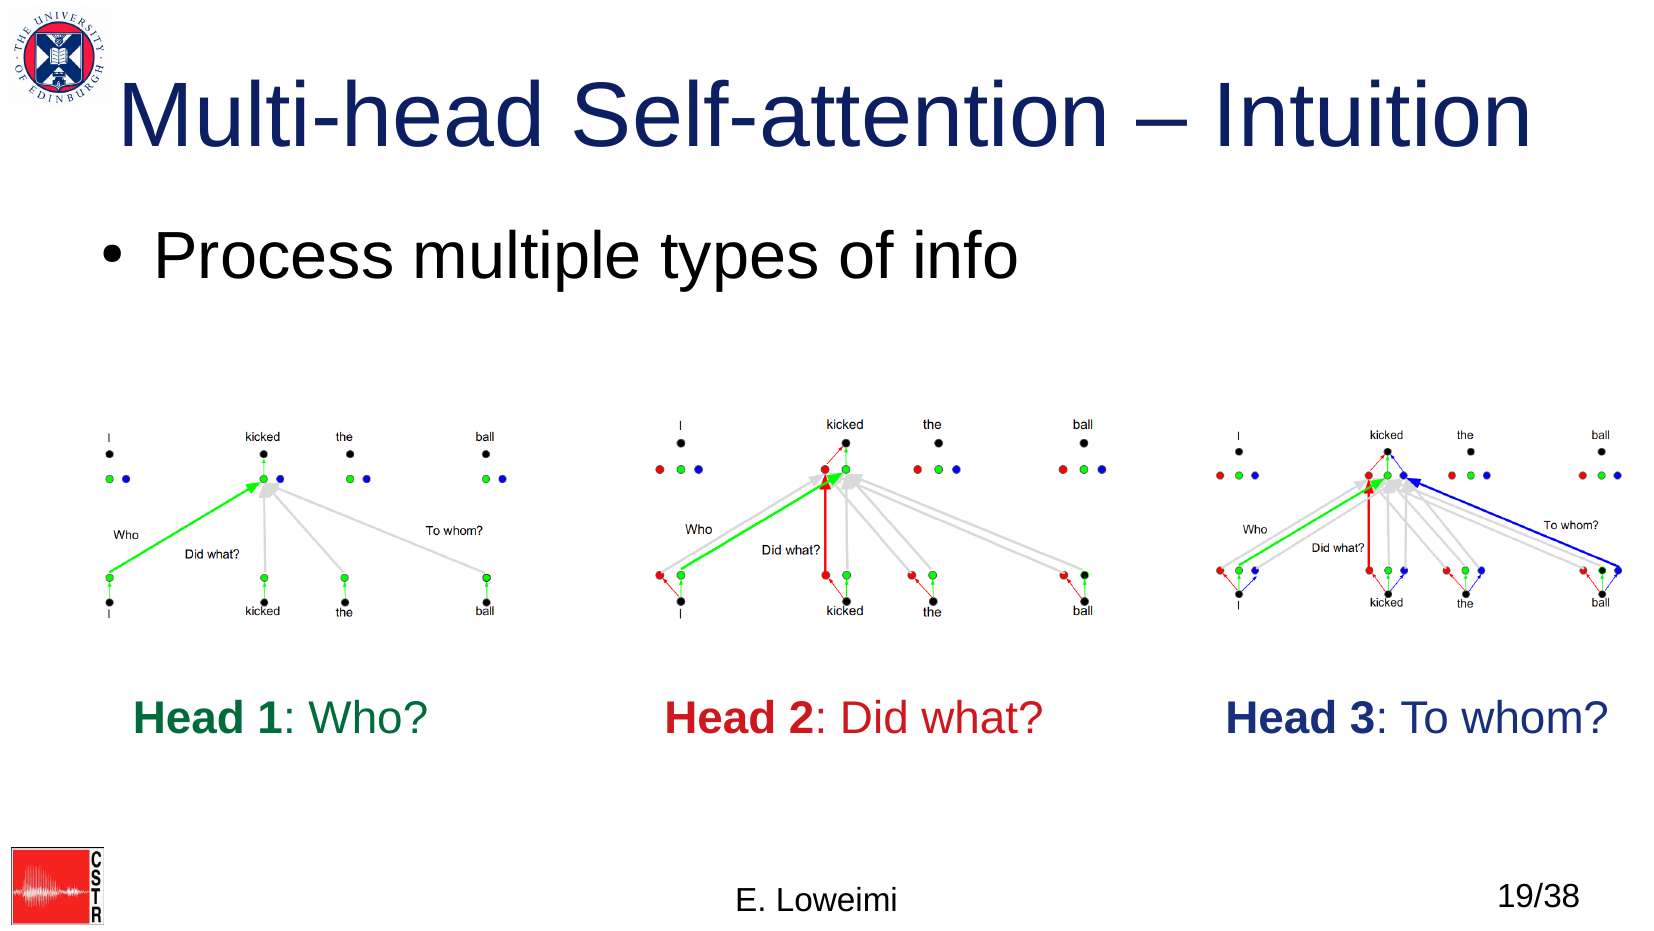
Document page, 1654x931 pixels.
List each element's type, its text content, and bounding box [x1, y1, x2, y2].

picture [6, 4, 112, 110]
picture [1211, 425, 1630, 616]
picture [11, 847, 104, 925]
picture [97, 427, 508, 626]
text_box Head 1: Who? [118, 685, 449, 752]
text_box E. Loweimi [720, 874, 934, 931]
text_box 19/38 [1482, 870, 1625, 928]
text_box Head 3: To whom? [1210, 685, 1625, 752]
list Process multiple types of info [82, 217, 1571, 343]
picture [649, 414, 1111, 626]
title Multi-head Self-attention – Intuition [82, 37, 1571, 193]
text_box Head 2: Did what? [649, 685, 1063, 752]
